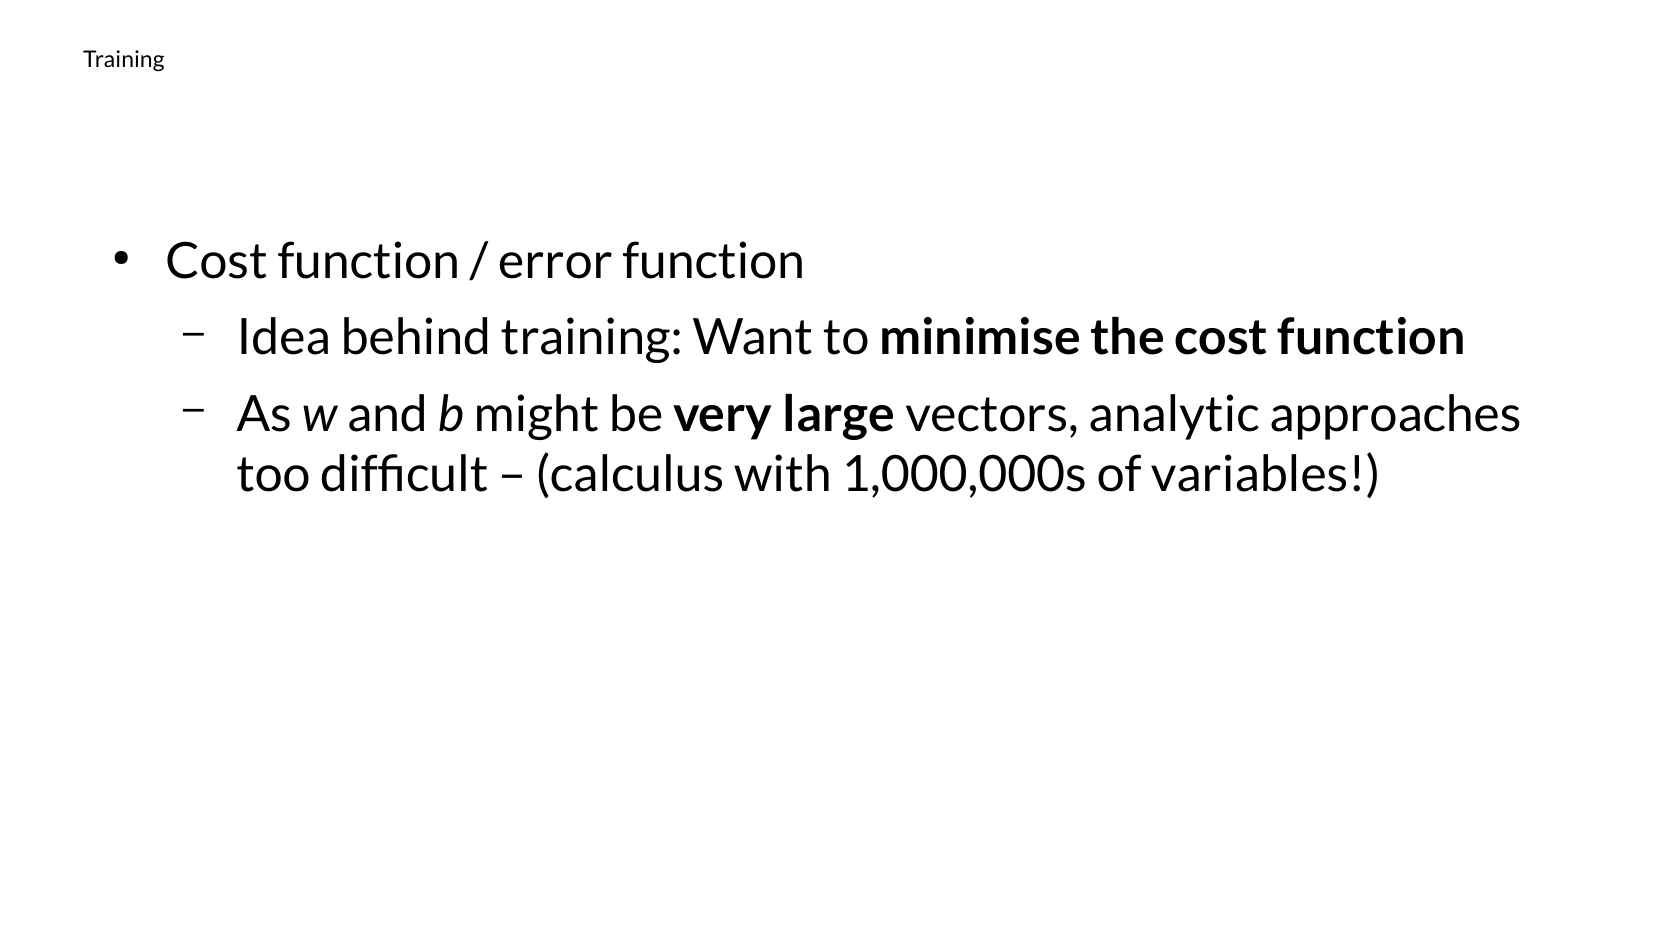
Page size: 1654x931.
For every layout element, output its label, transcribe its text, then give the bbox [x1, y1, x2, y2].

list Cost function / error function Idea behind training: Want to minimise the cost function As w and b might be very large vectors, analytic approaches too difficult – (calculus with 1,000,000s of variables!) [94, 228, 1583, 851]
title Training [83, 0, 1571, 119]
